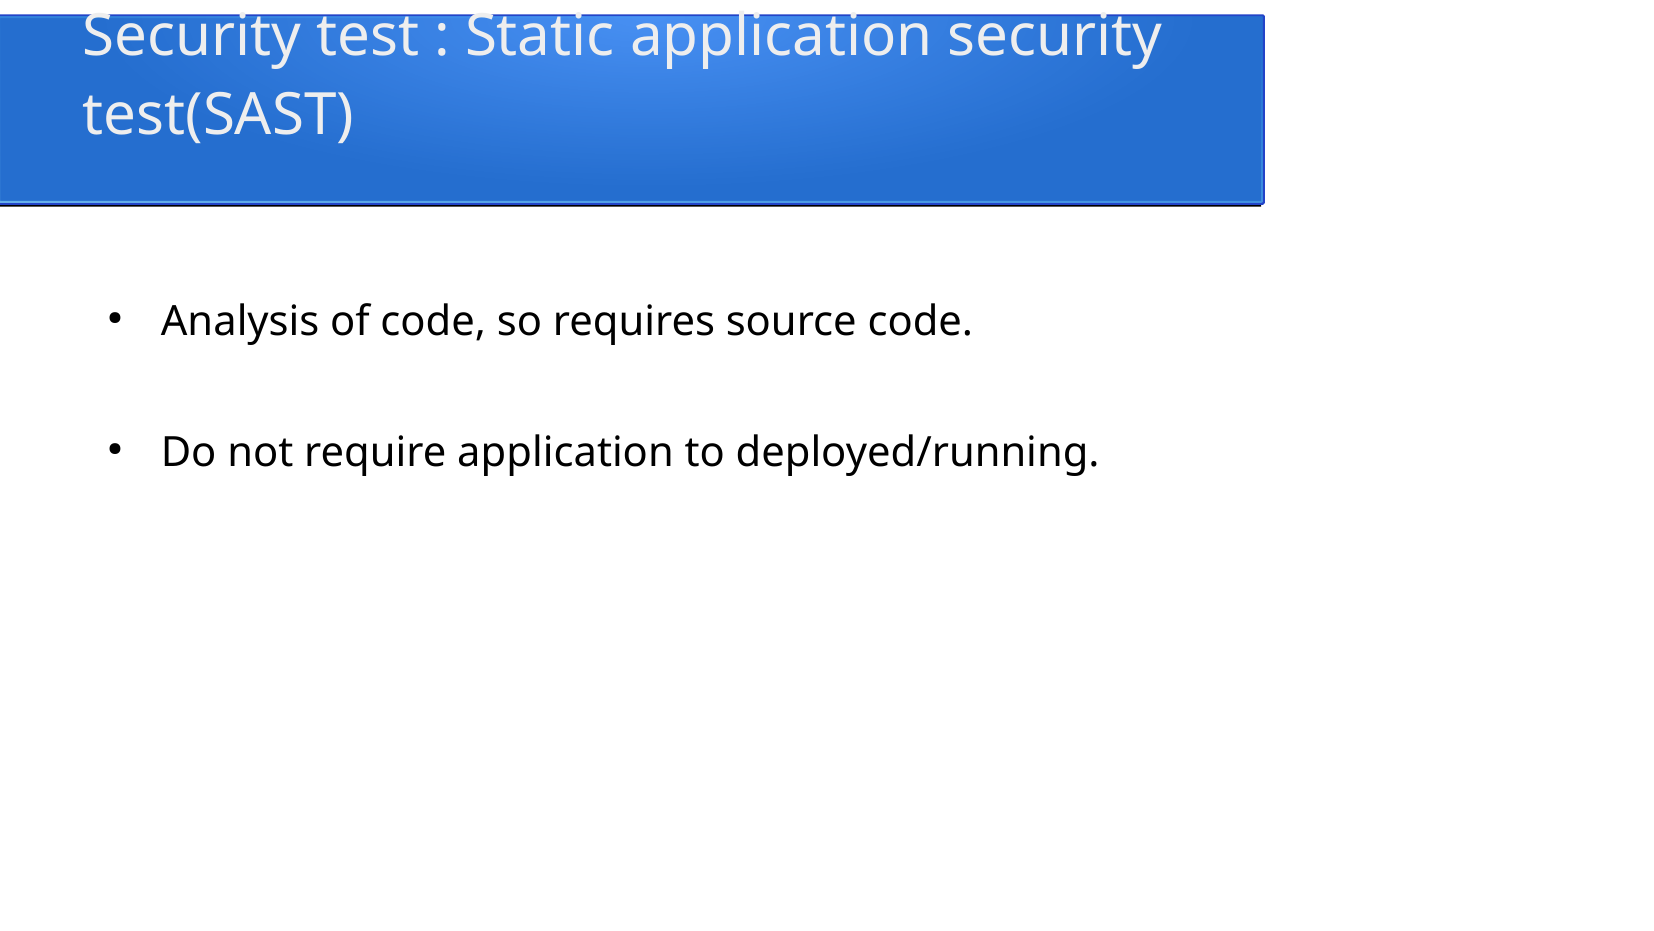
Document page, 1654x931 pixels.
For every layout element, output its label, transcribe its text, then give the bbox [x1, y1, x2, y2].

list Analysis of code, so requires source code. Do not require application to deployed/running. [90, 225, 1579, 766]
title Security test : Static application security test(SAST) [82, 10, 1235, 214]
